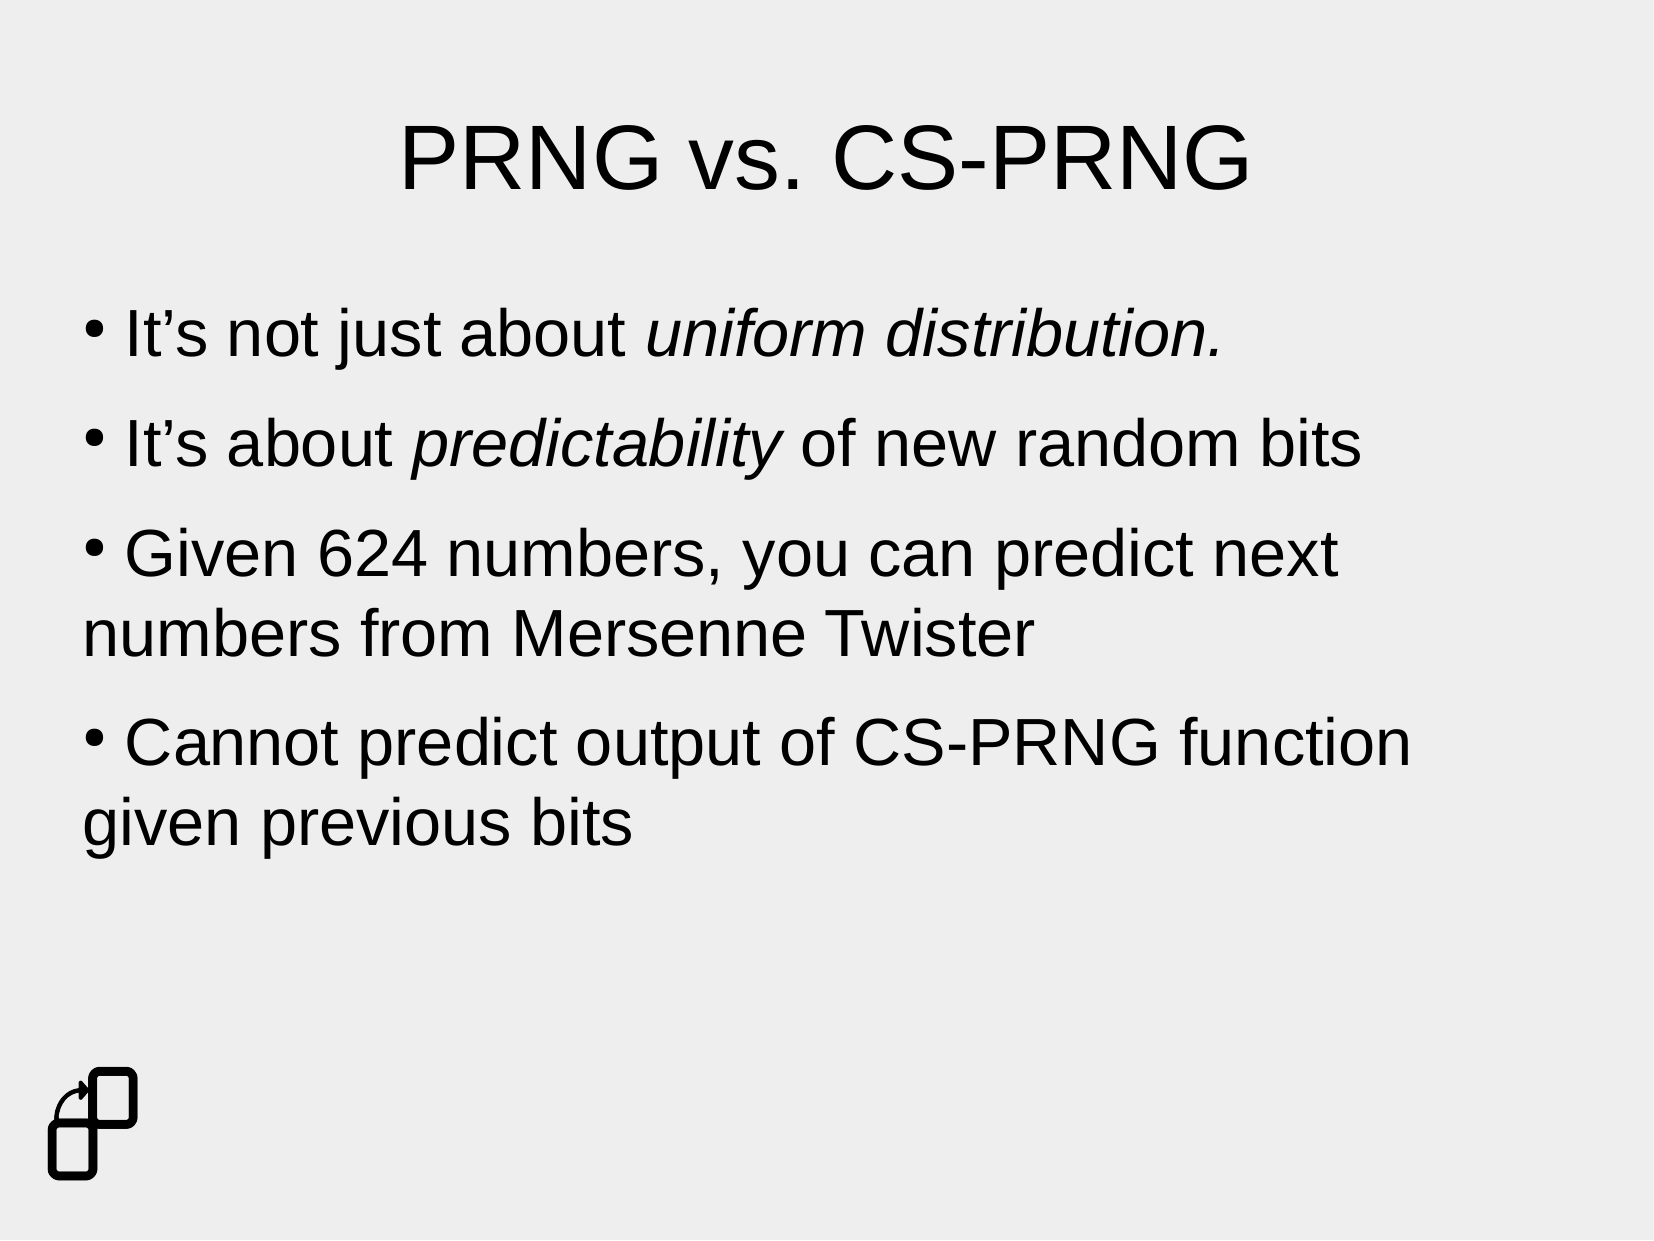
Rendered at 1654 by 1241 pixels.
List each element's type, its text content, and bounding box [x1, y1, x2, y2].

title PRNG vs. CS-PRNG [82, 97, 1571, 209]
picture [30, 1062, 153, 1186]
list It’s not just about uniform distribution. It’s about predictability of new random bits Given 624 numbers, you can predict next numbers from Mersenne Twister Cannot predict output of CS-PRNG function given previous bits [82, 290, 1571, 1010]
